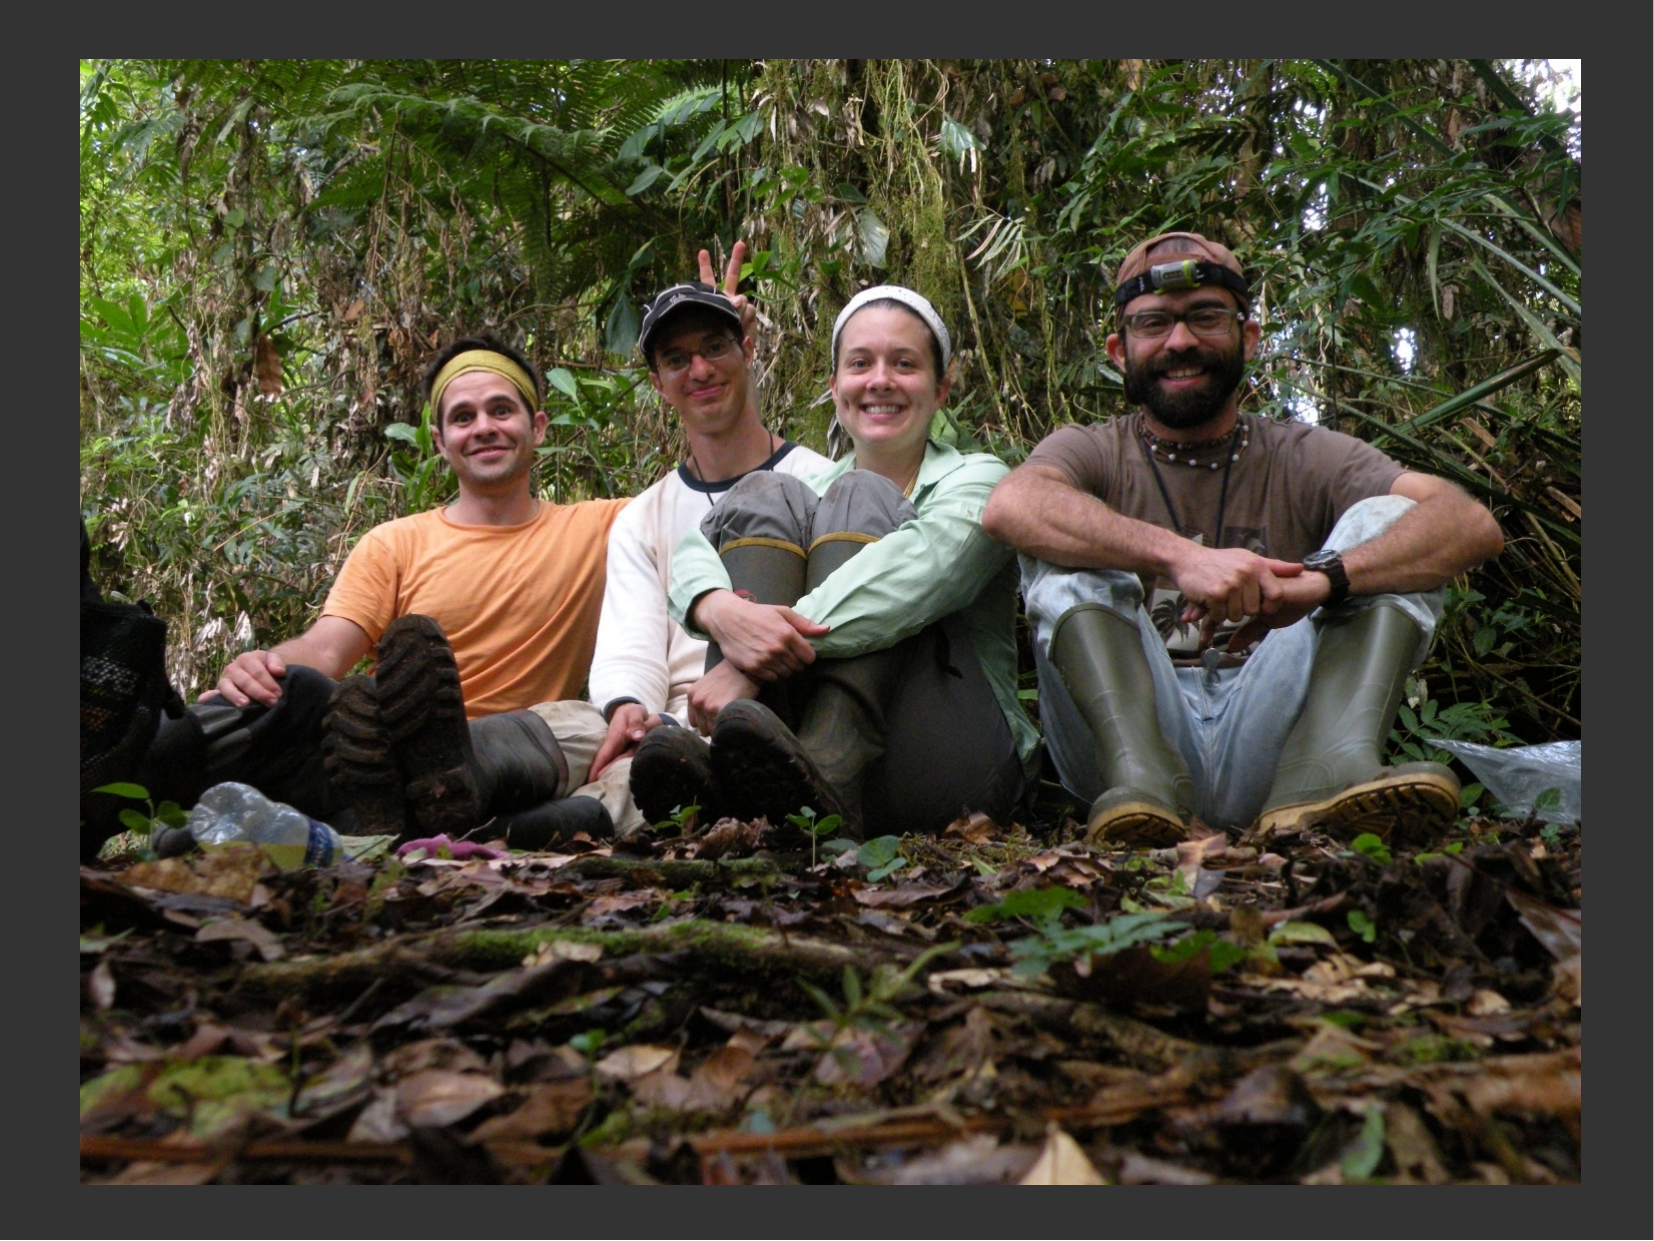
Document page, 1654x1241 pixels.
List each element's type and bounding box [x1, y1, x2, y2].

picture [80, 59, 1581, 1185]
